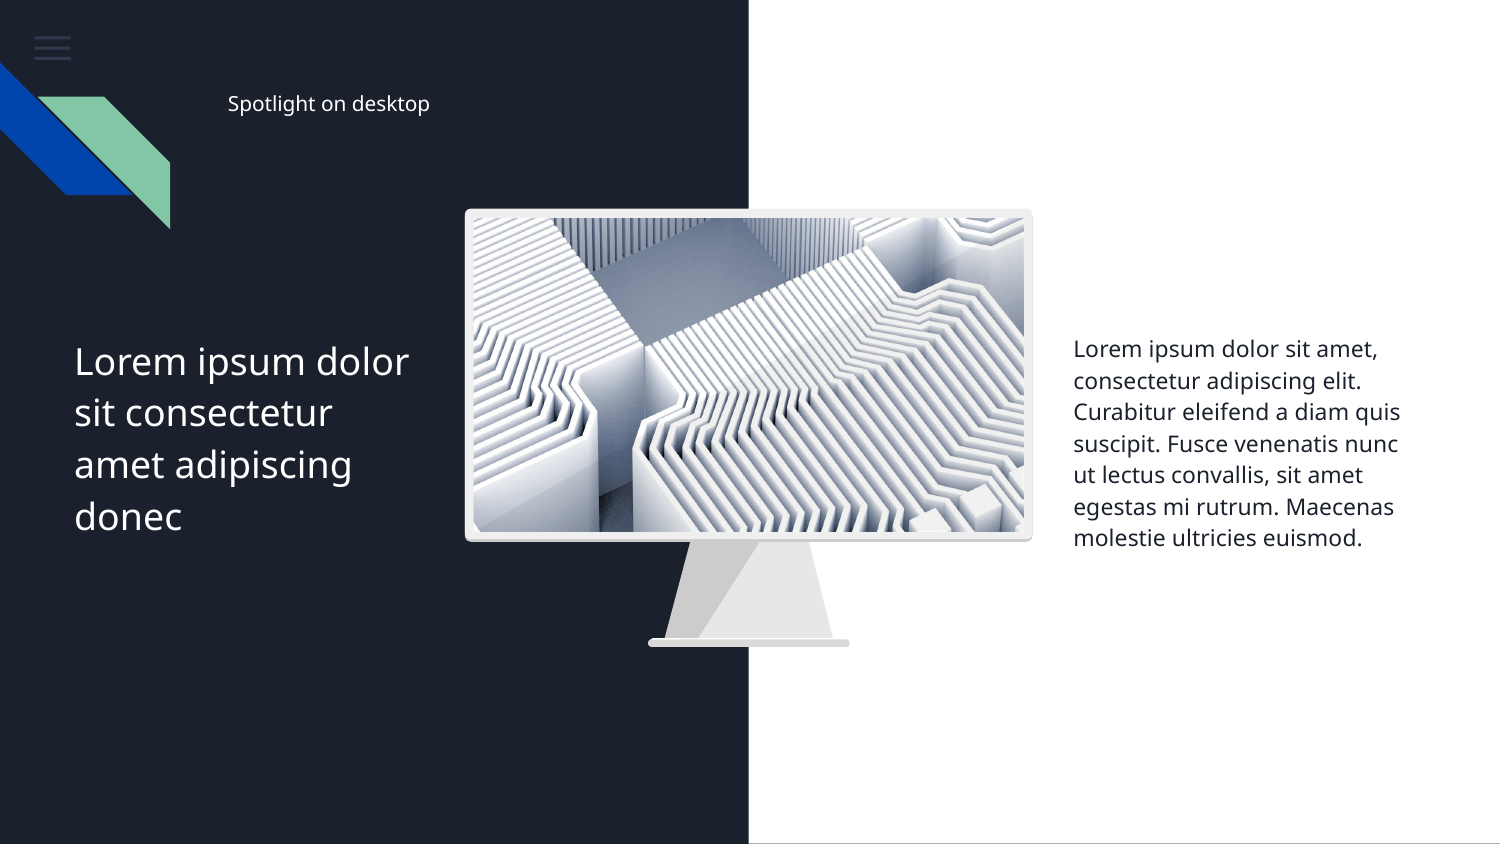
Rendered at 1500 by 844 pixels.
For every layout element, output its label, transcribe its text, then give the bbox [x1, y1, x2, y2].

picture [473, 218, 1022, 531]
title Lorem ipsum dolor sit consectetur amet adipiscing donec [59, 315, 438, 611]
list Lorem ipsum dolor sit amet, consectetur adipiscing elit. Curabitur eleifend a diam quis suscipit. Fusce venenatis nunc ut lectus convallis, sit amet egestas mi rutrum. Maecenas molestie ultricies euismod. [1058, 315, 1437, 611]
title Spotlight on desktop [212, 75, 706, 160]
text_box [464, 208, 1033, 648]
